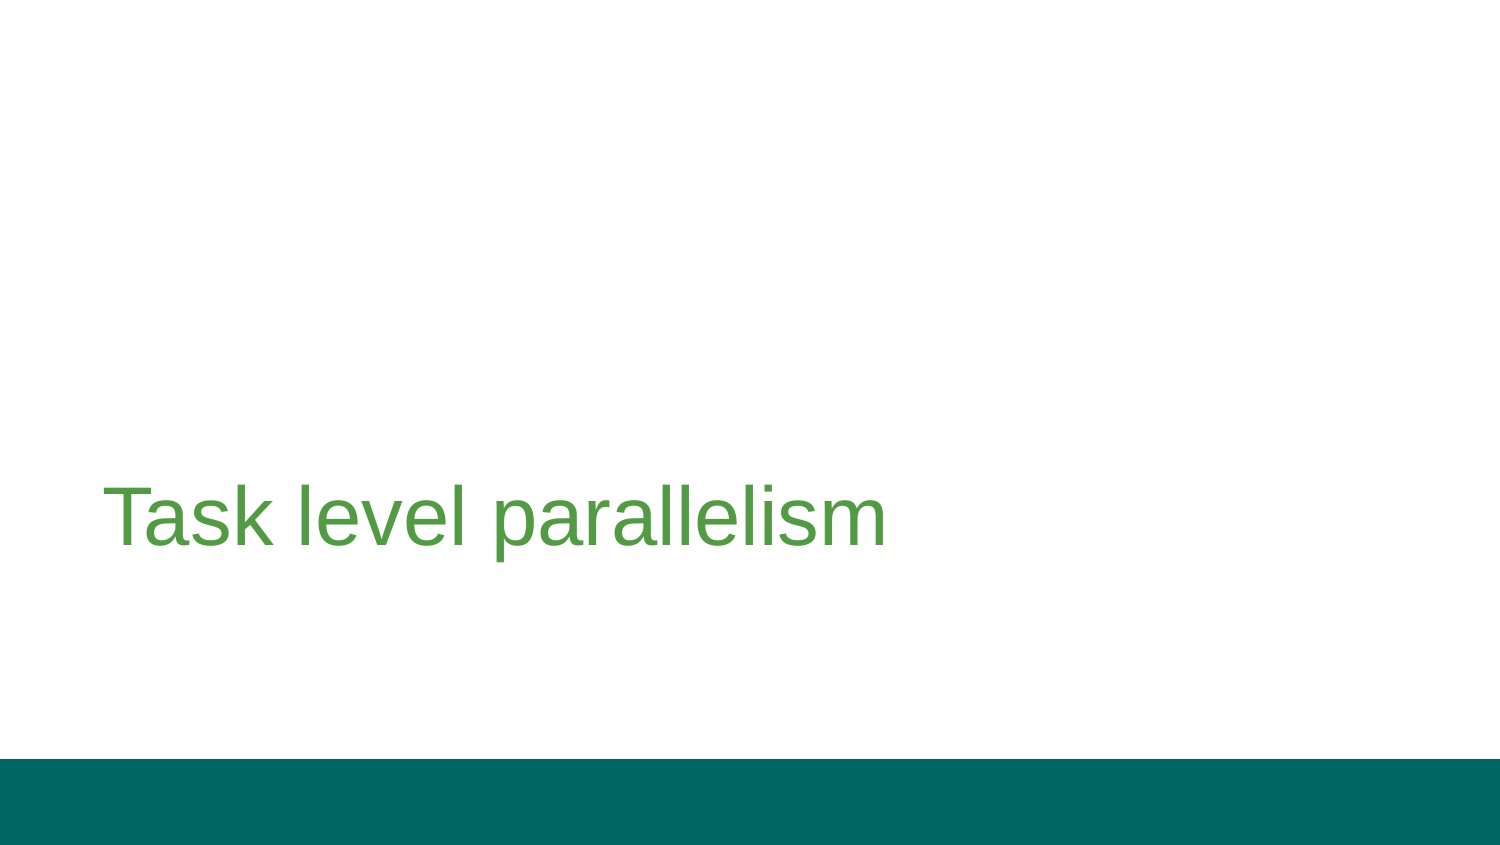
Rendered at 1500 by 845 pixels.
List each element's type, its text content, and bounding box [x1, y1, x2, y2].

title Task level parallelism [102, 210, 1397, 562]
